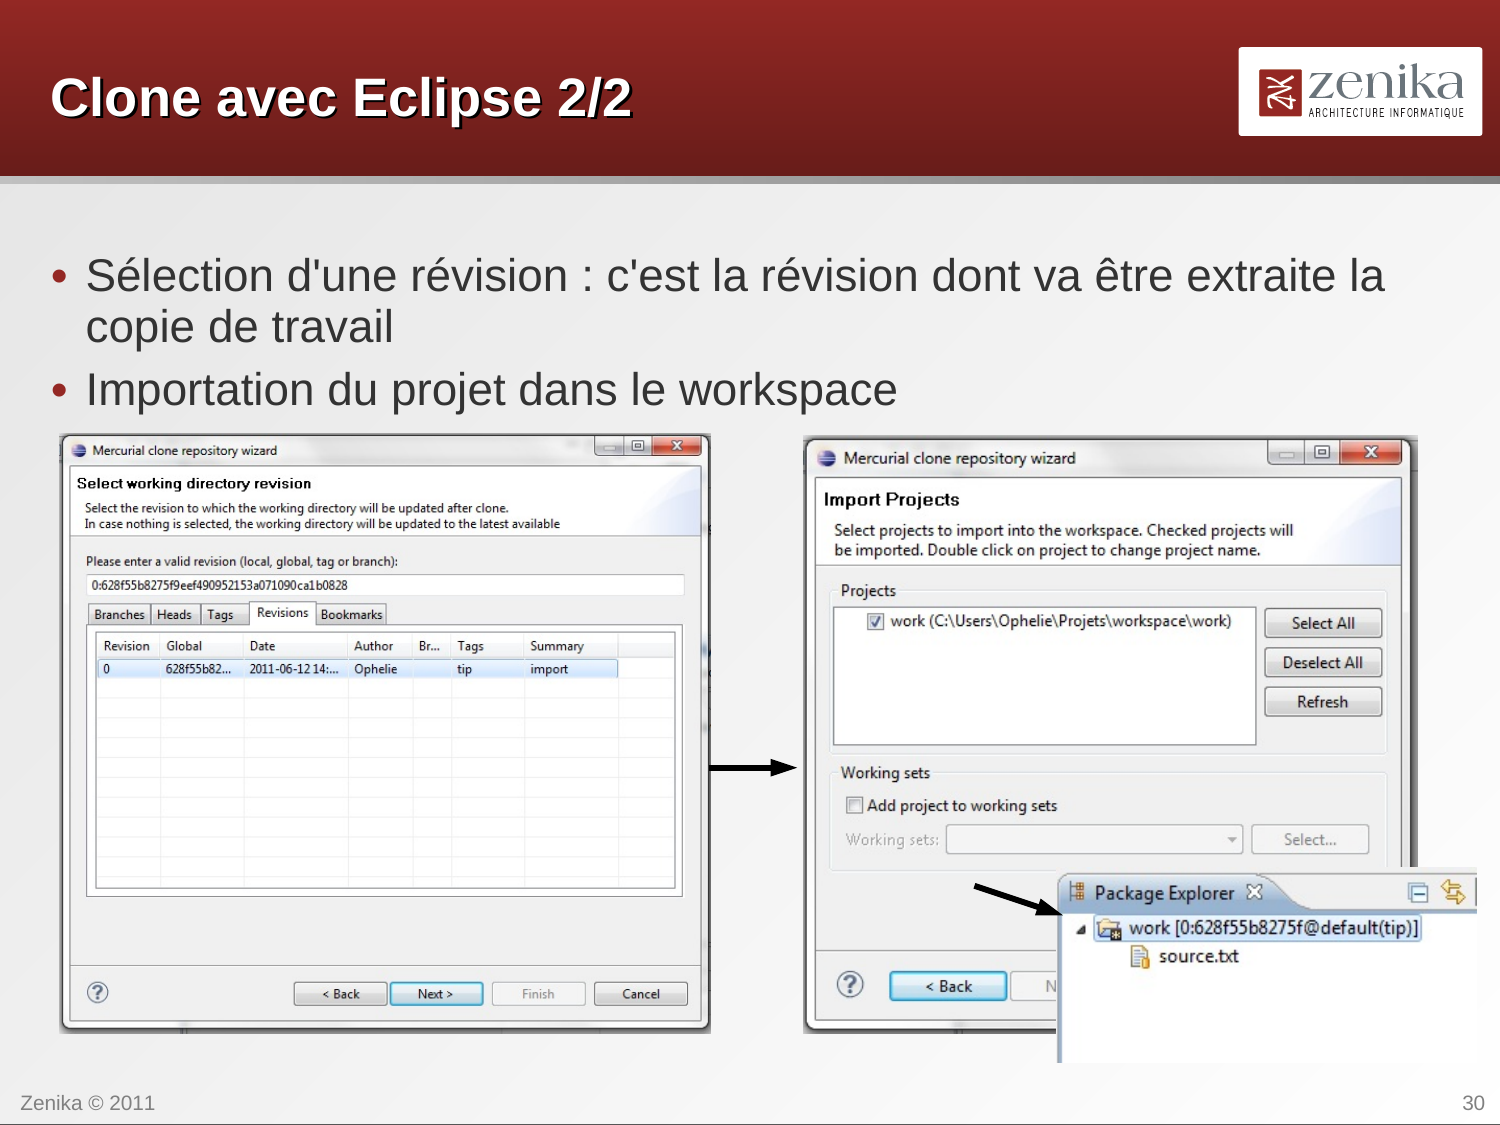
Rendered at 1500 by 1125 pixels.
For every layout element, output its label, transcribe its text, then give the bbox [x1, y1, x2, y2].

picture [803, 435, 1477, 1063]
picture [1257, 58, 1464, 125]
picture [59, 433, 711, 1034]
title Clone avec Eclipse 2/2 [50, 22, 1206, 172]
list Sélection d'une révision : c'est la révision dont va être extraite la copie de travail Importation du projet dans le workspace [50, 249, 1435, 1064]
